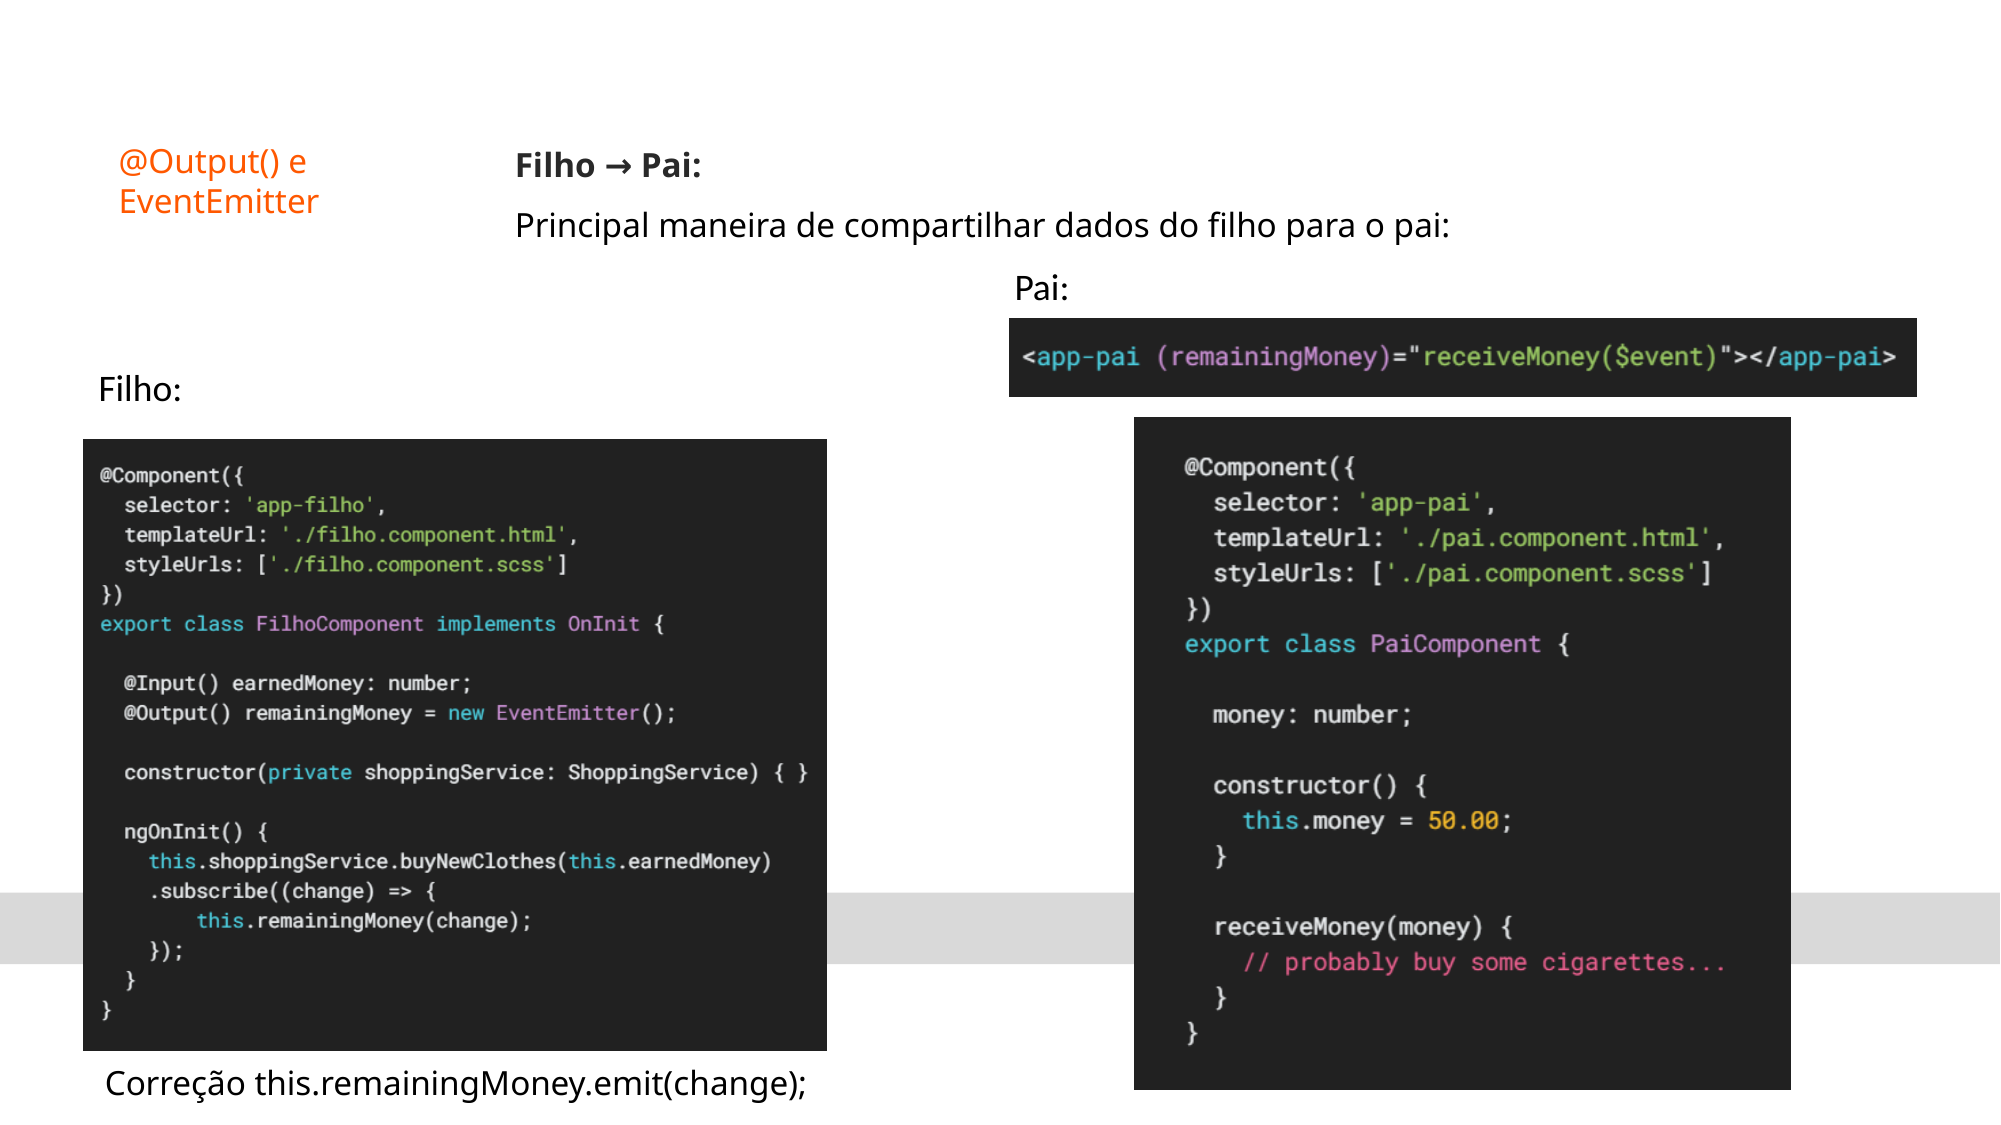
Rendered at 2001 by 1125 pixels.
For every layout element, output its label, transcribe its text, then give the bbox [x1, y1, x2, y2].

text_box Filho: [83, 356, 260, 417]
text_box [1791, 892, 2000, 965]
text_box Correção this.remainingMoney.emit(change); [90, 1034, 1065, 1110]
text_box [827, 892, 1134, 965]
picture [1134, 417, 1791, 1090]
text_box @Output() e EventEmitter [103, 132, 474, 228]
picture [83, 439, 827, 1051]
text_box [0, 892, 83, 965]
picture [1009, 318, 1917, 397]
text_box Filho → Pai: Principal maneira de compartilhar dados do filho para o pai: [500, 117, 1500, 252]
text_box Pai: [999, 255, 1113, 316]
